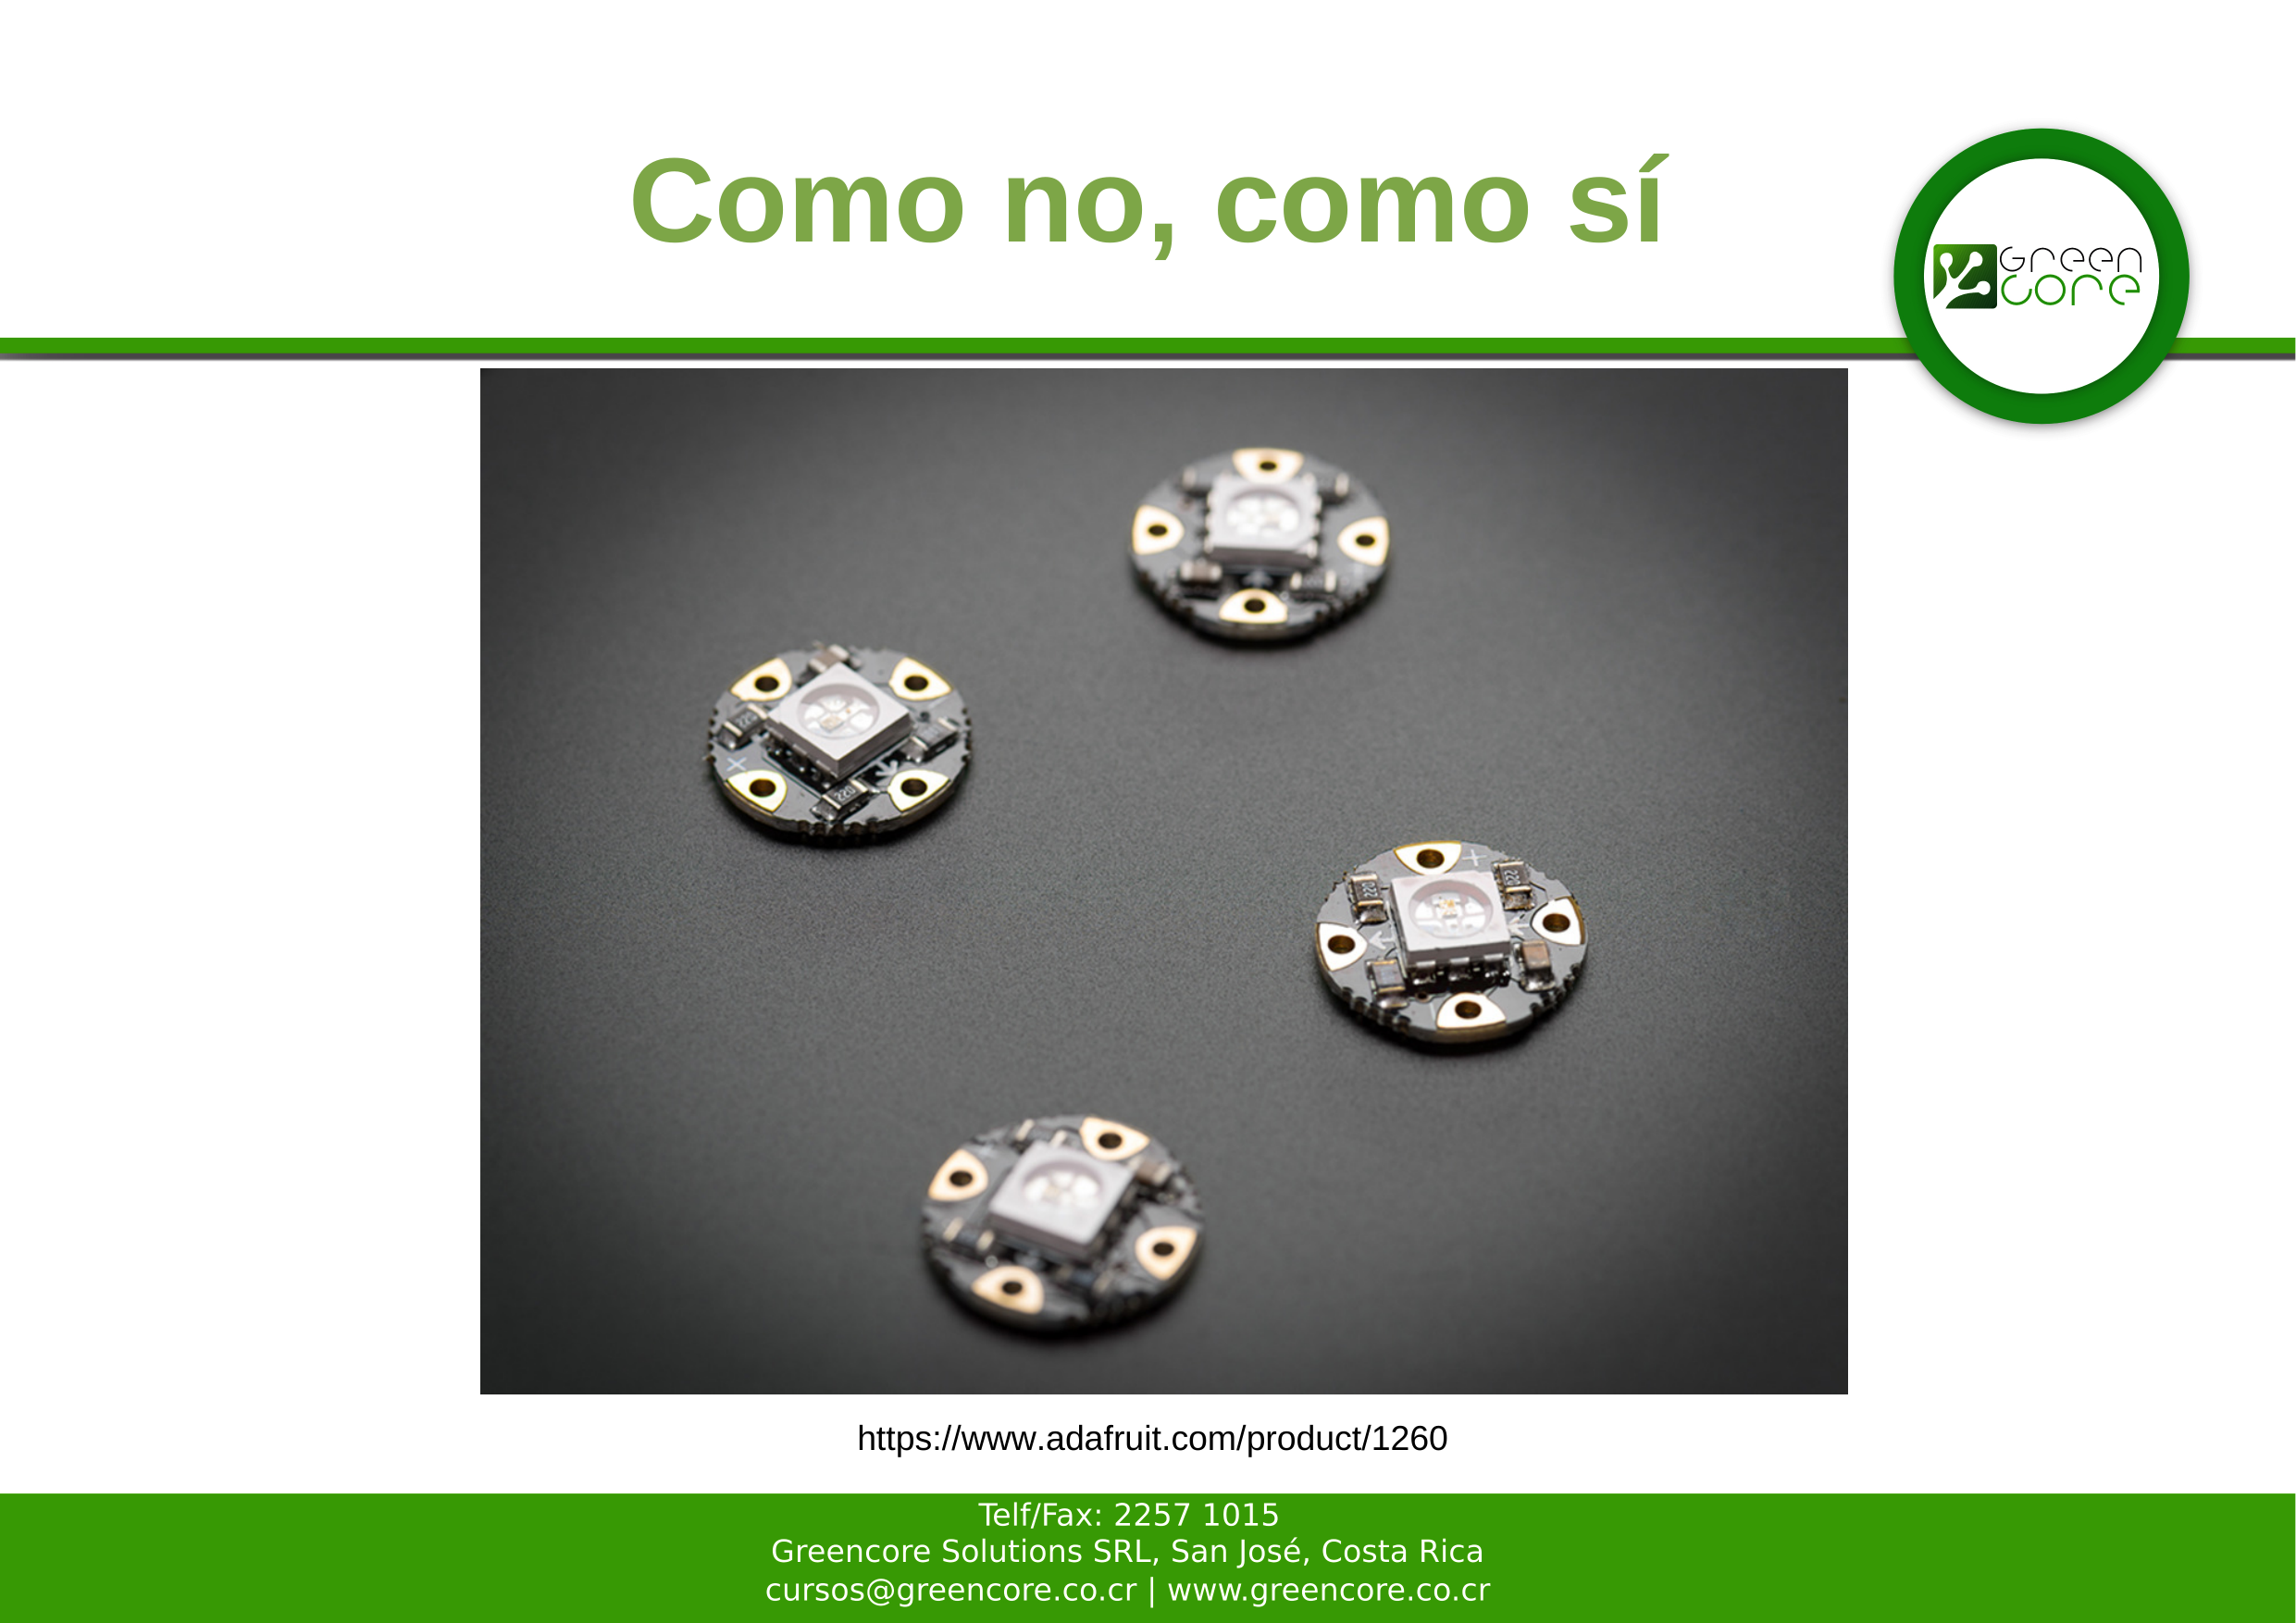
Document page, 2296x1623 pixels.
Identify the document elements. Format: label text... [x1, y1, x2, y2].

title Como no, como sí [115, 64, 2181, 336]
text_box https://www.adafruit.com/product/1260 [843, 1411, 1463, 1465]
picture [0, 0, 2296, 1623]
